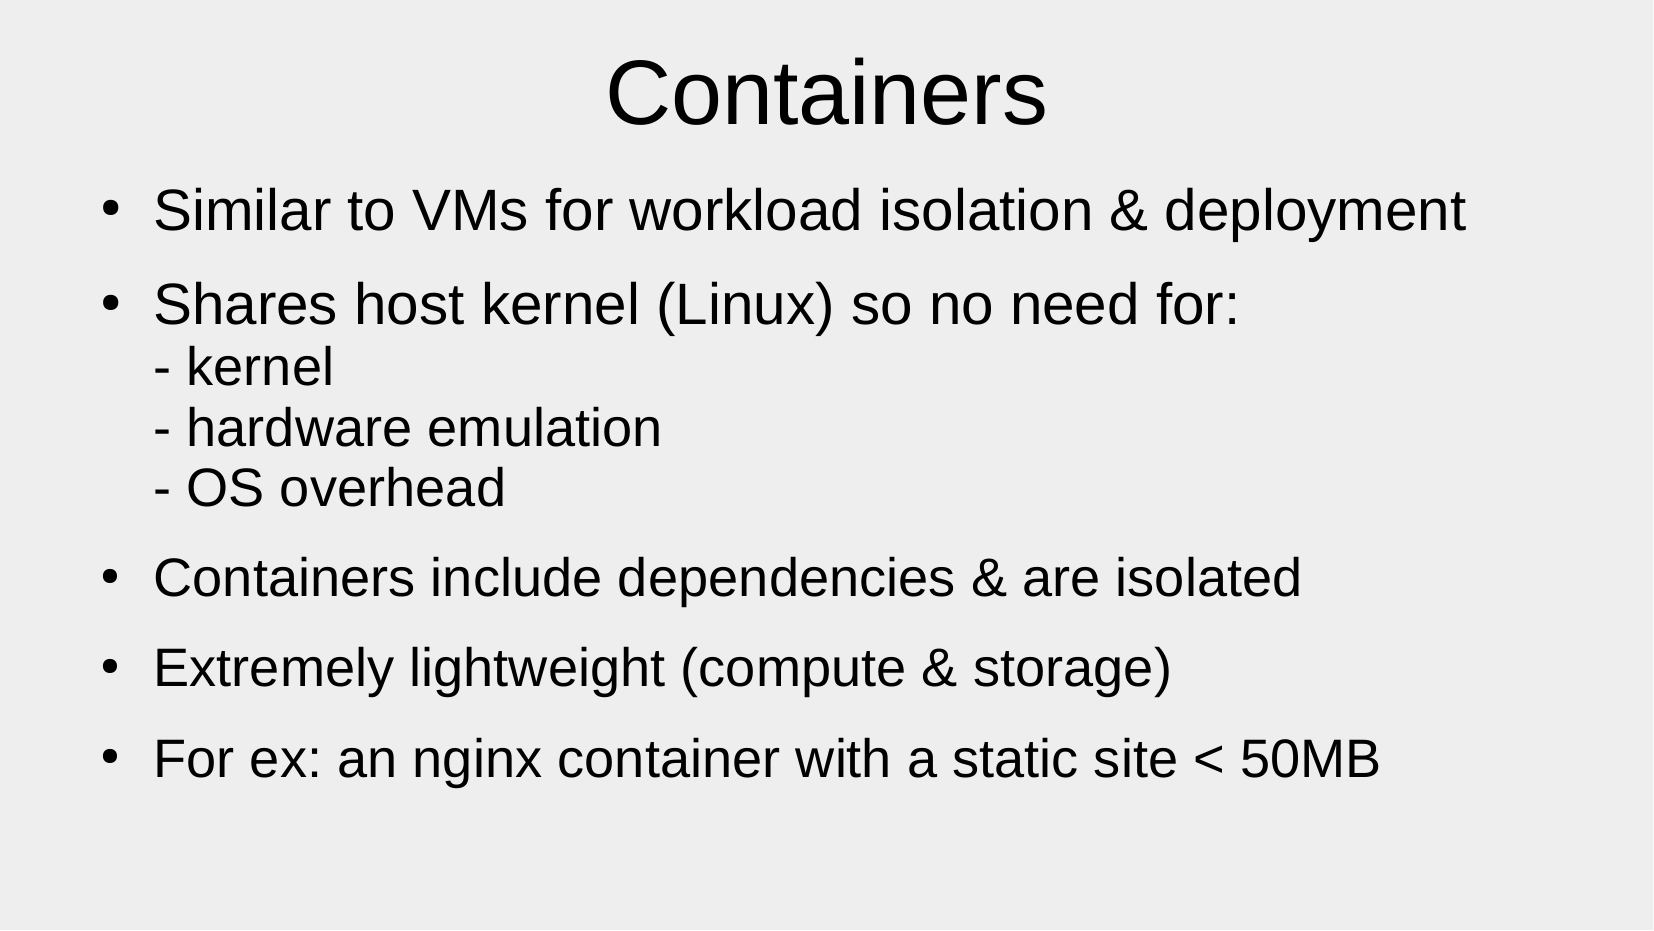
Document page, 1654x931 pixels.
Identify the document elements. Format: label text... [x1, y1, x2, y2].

list Similar to VMs for workload isolation & deployment Shares host kernel (Linux) so no need for: - kernel - hardware emulation - OS overhead Containers include dependencies & are isolated Extremely lightweight (compute & storage) For ex: an nginx container with a static site < 50MB [82, 177, 1571, 886]
title Containers [82, 37, 1571, 148]
